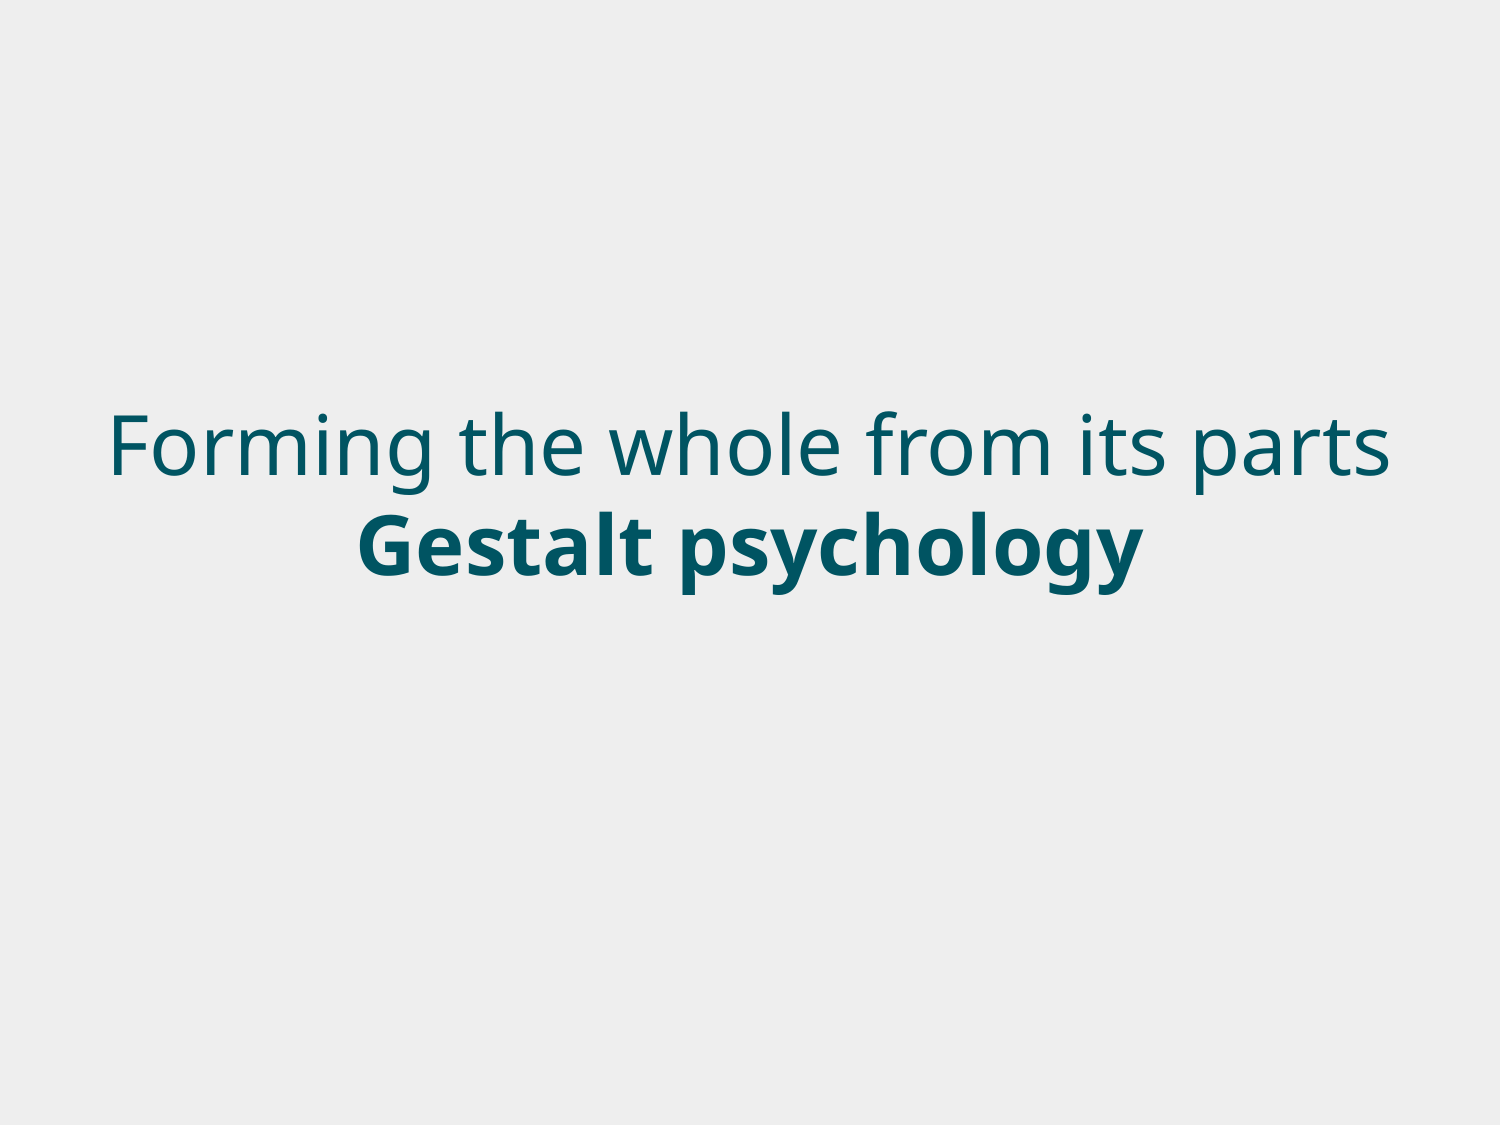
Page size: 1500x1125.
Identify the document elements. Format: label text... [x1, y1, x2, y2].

title Forming the whole from its parts Gestalt psychology [51, 510, 1449, 616]
